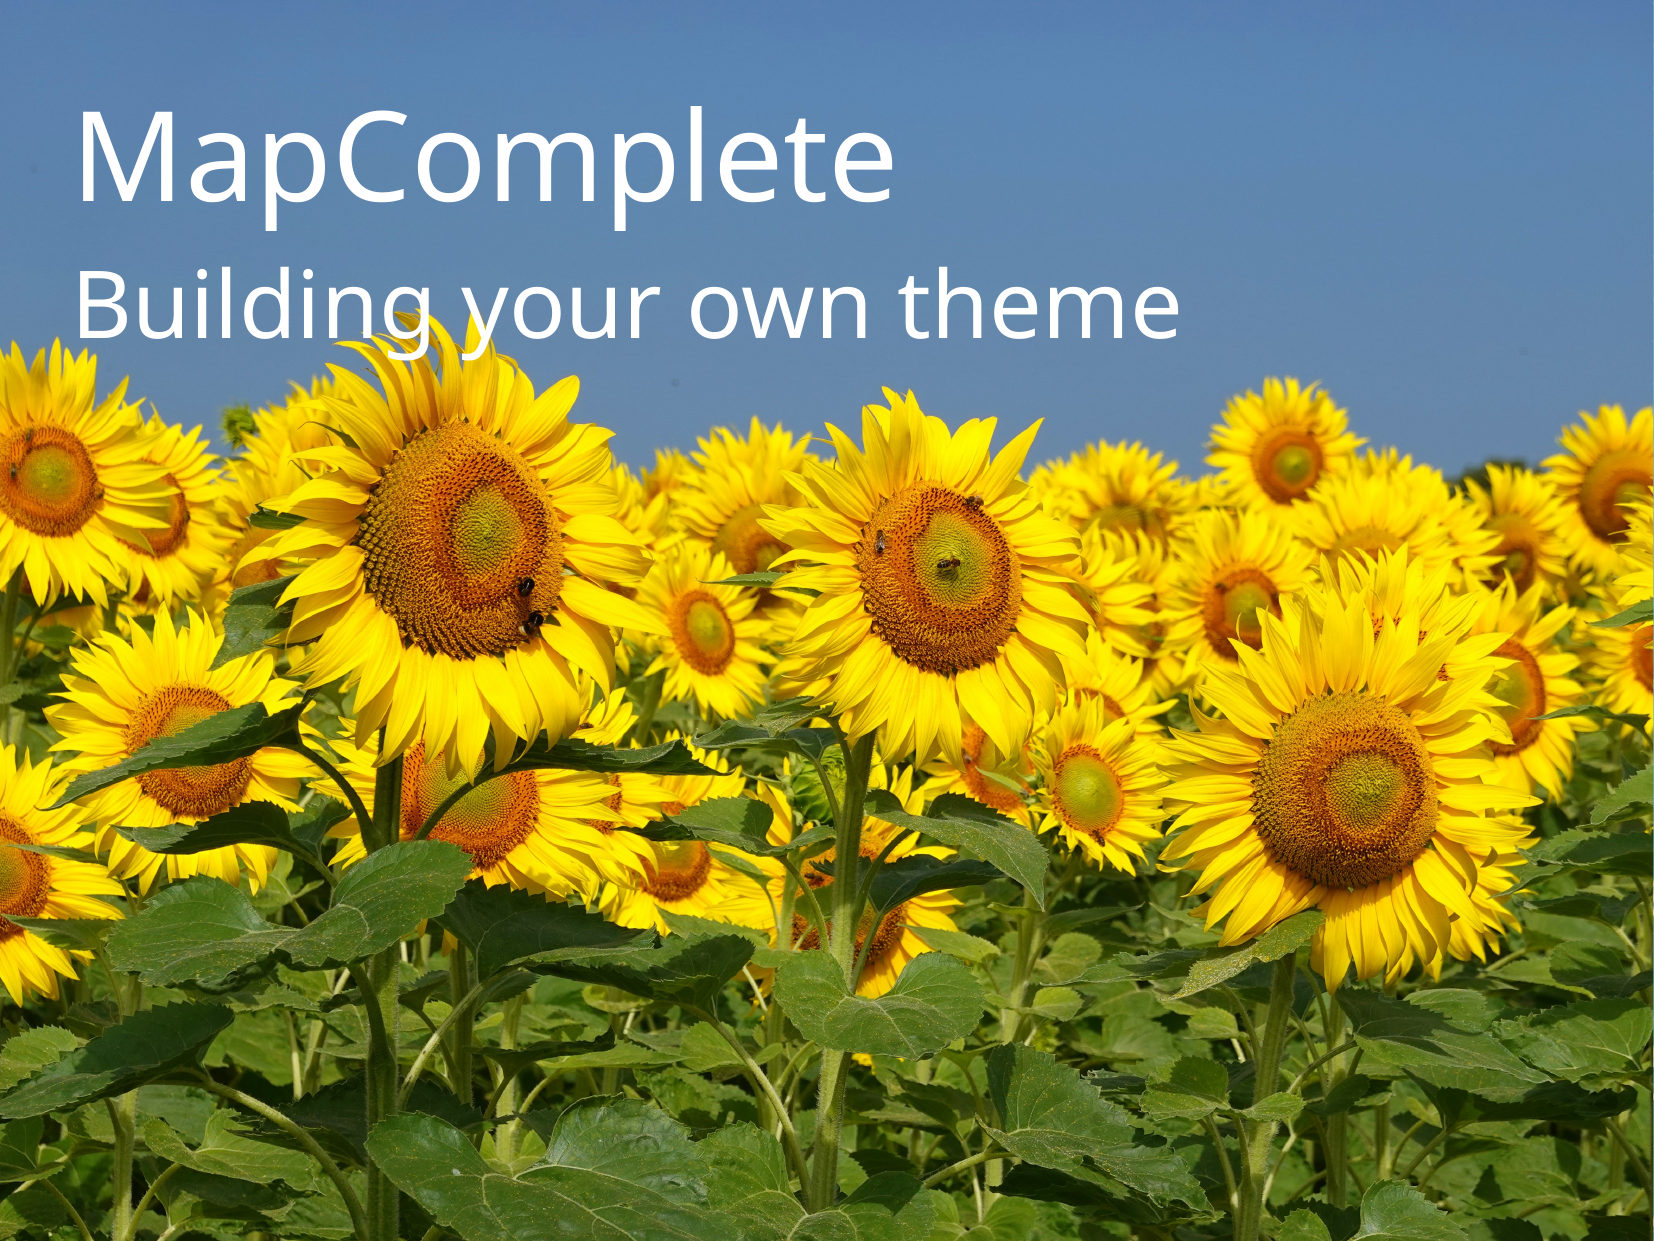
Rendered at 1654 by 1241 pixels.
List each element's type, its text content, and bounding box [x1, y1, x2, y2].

picture [0, 0, 1654, 1241]
title MapComplete Building your own theme [71, 67, 1561, 366]
